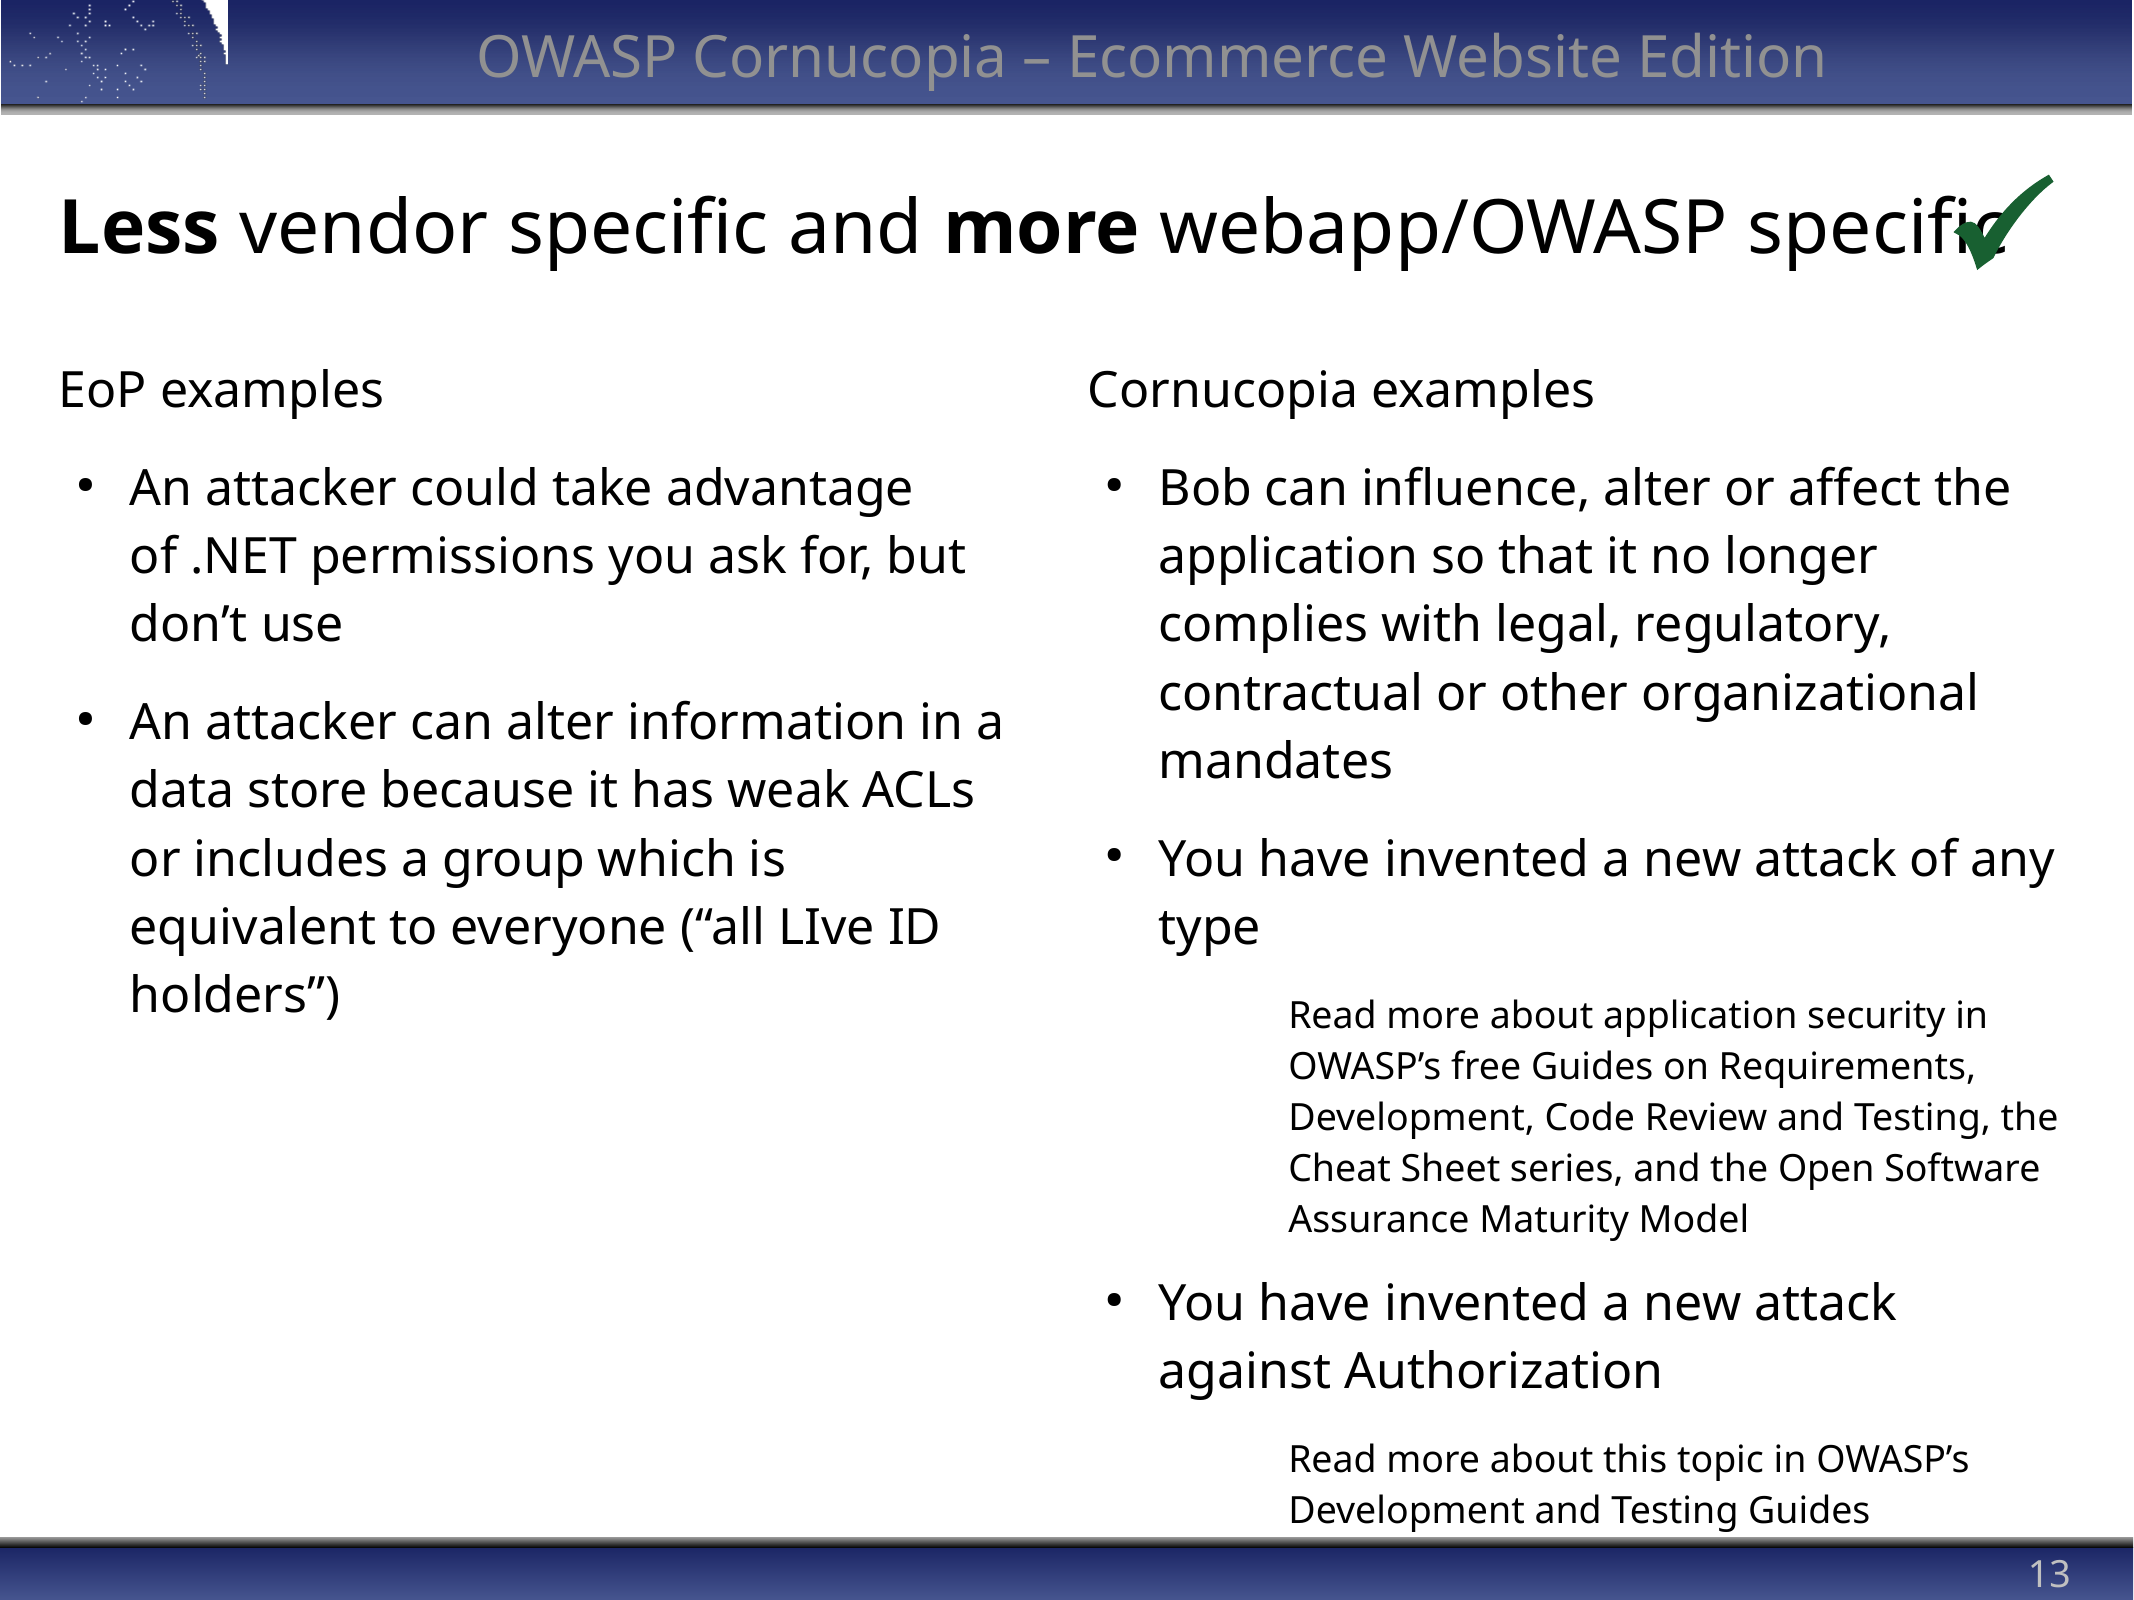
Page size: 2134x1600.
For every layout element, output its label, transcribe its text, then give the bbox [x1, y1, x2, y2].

list Cornucopia examples Bob can influence, alter or affect the application so that it no longer complies with legal, regulatory, contractual or other organizational mandates You have invented a new attack of any type Read more about application security in OWASP’s free Guides on Requirements, Development, Code Review and Testing, the Cheat Sheet series, and the Open Software Assurance Maturity Model You have invented a new attack against Authorization Read more about this topic in OWASP’s Development and Testing Guides [1087, 354, 2068, 1536]
list ü [1730, 177, 2061, 325]
list EoP examples An attacker could take advantage of .NET permissions you ask for, but don’t use An attacker can alter information in a data store because it has weak ACLs or includes a group which is equivalent to everyone (“all LIve ID holders”) [58, 354, 1039, 1536]
title Less vendor specific and more webapp/OWASP specific [58, 124, 2126, 325]
